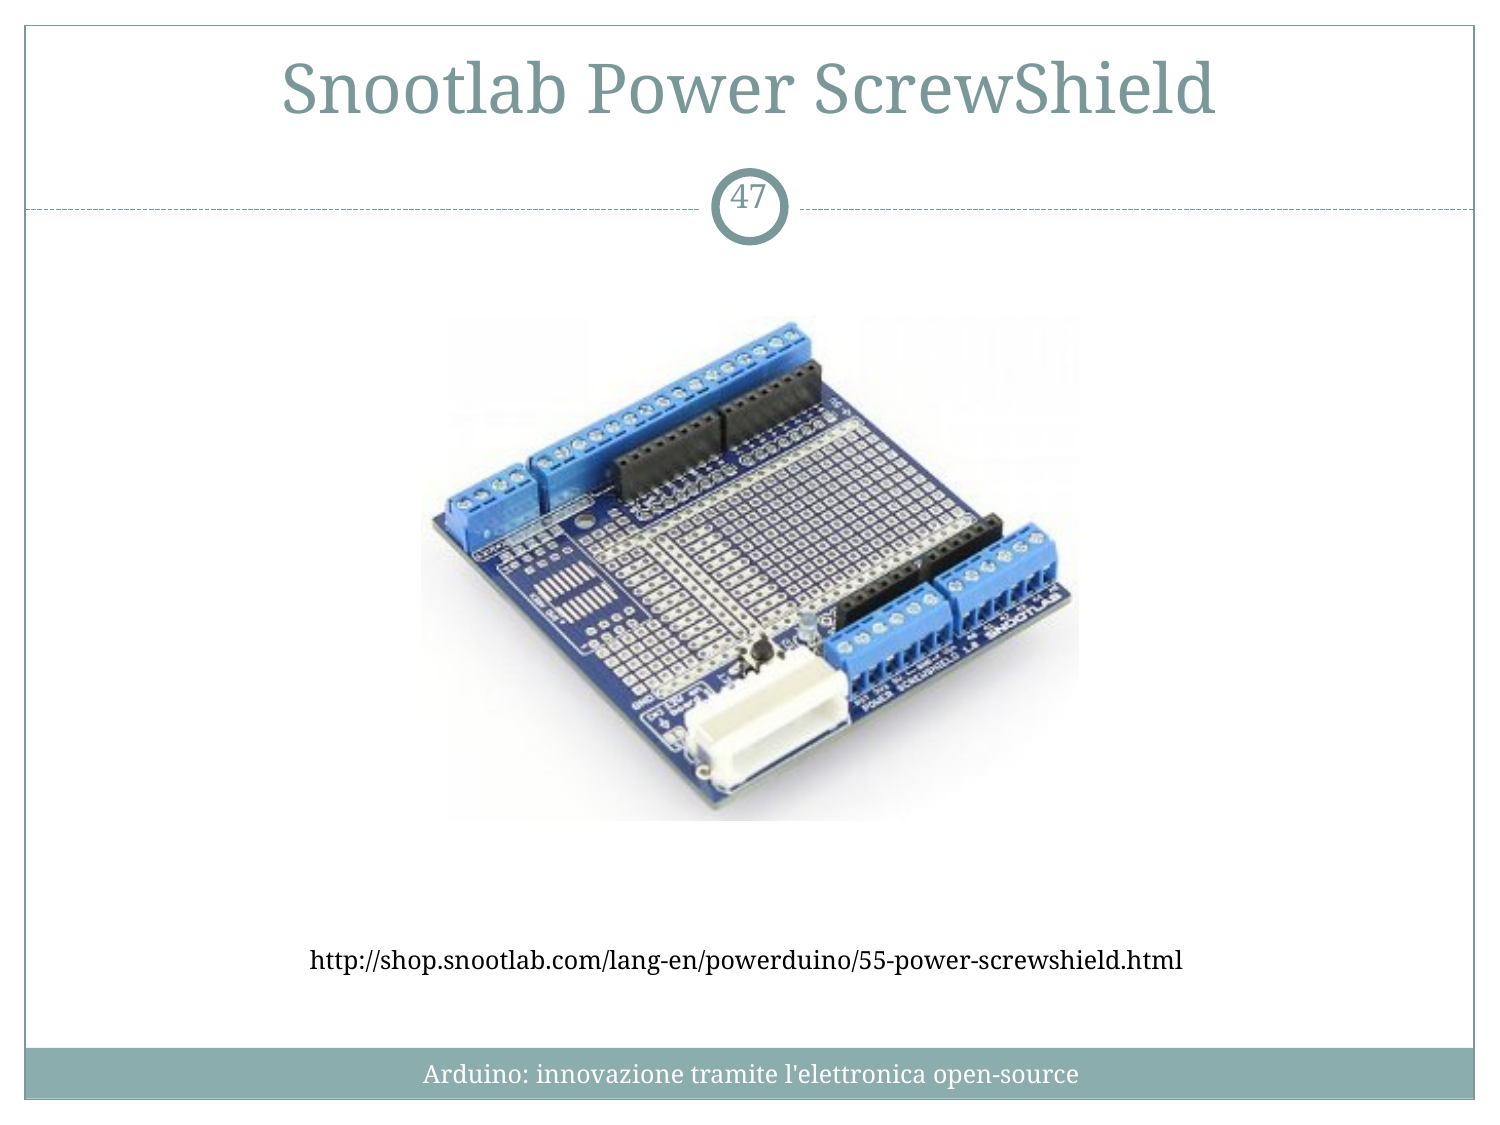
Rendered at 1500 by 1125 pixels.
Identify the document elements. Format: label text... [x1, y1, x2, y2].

footer Arduino: innovazione tramite l'elettronica open-source [50, 1051, 1454, 1112]
list http://shop.snootlab.com/lang-en/powerduino/55-power-screwshield.html [49, 937, 1445, 1020]
slide_number <numero> [715, 168, 791, 241]
picture [421, 316, 1079, 821]
title Snootlab Power ScrewShield [49, 37, 1450, 162]
